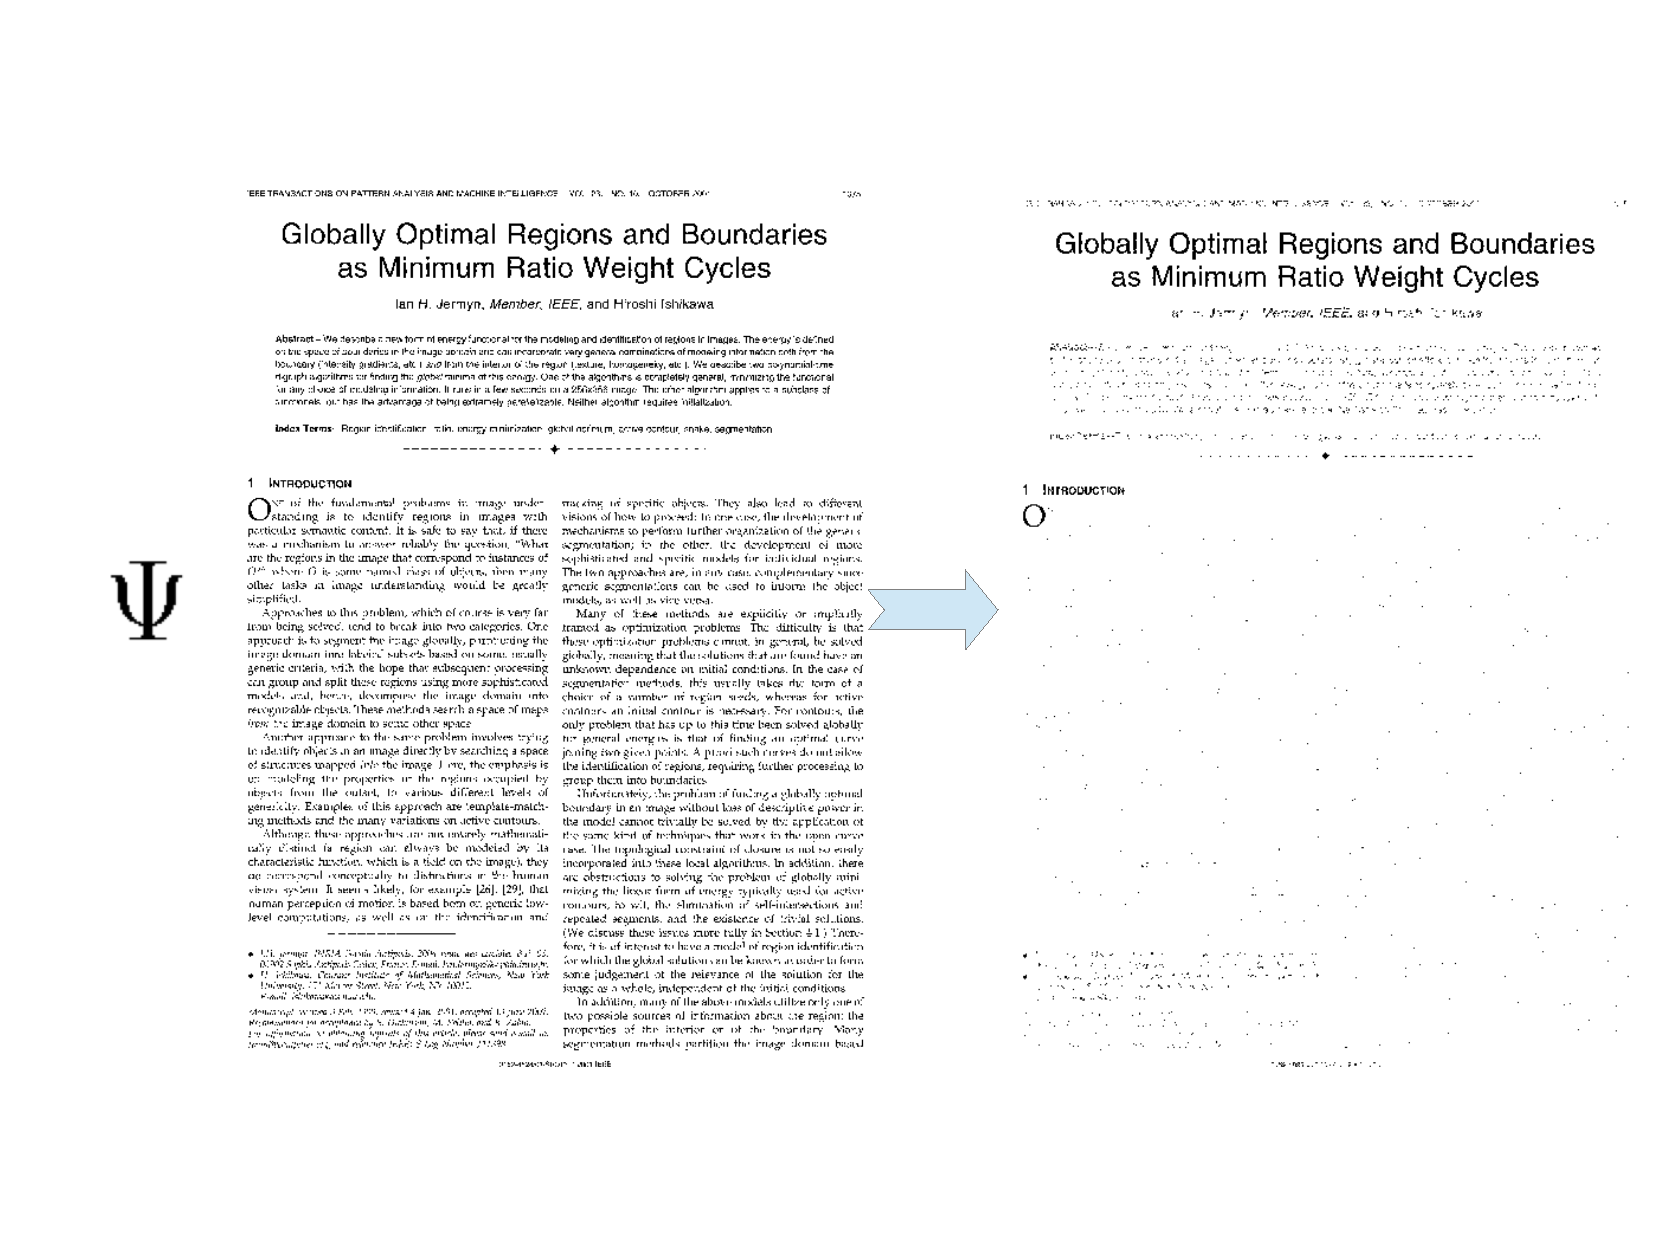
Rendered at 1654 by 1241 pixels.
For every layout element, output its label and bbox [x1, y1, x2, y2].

picture [1015, 177, 1643, 1080]
picture [239, 168, 875, 1080]
text_box [868, 569, 999, 650]
picture [81, 517, 213, 674]
